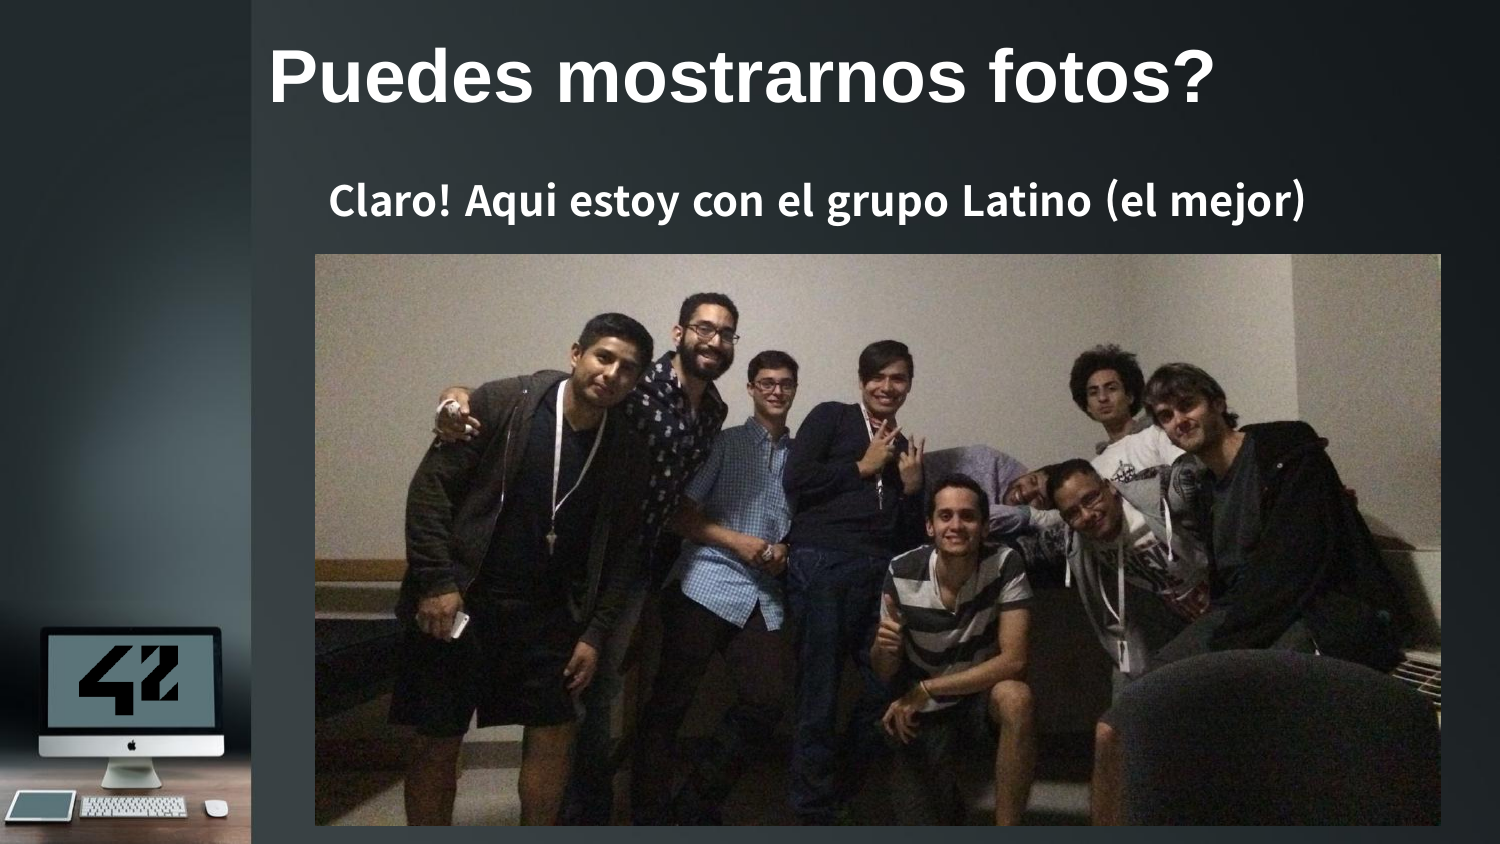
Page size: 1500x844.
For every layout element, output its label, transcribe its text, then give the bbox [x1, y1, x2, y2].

list Claro! Aqui estoy con el grupo Latino (el mejor) [313, 161, 1459, 238]
title Puedes mostrarnos fotos? [253, 0, 1500, 146]
picture [0, 0, 1500, 844]
